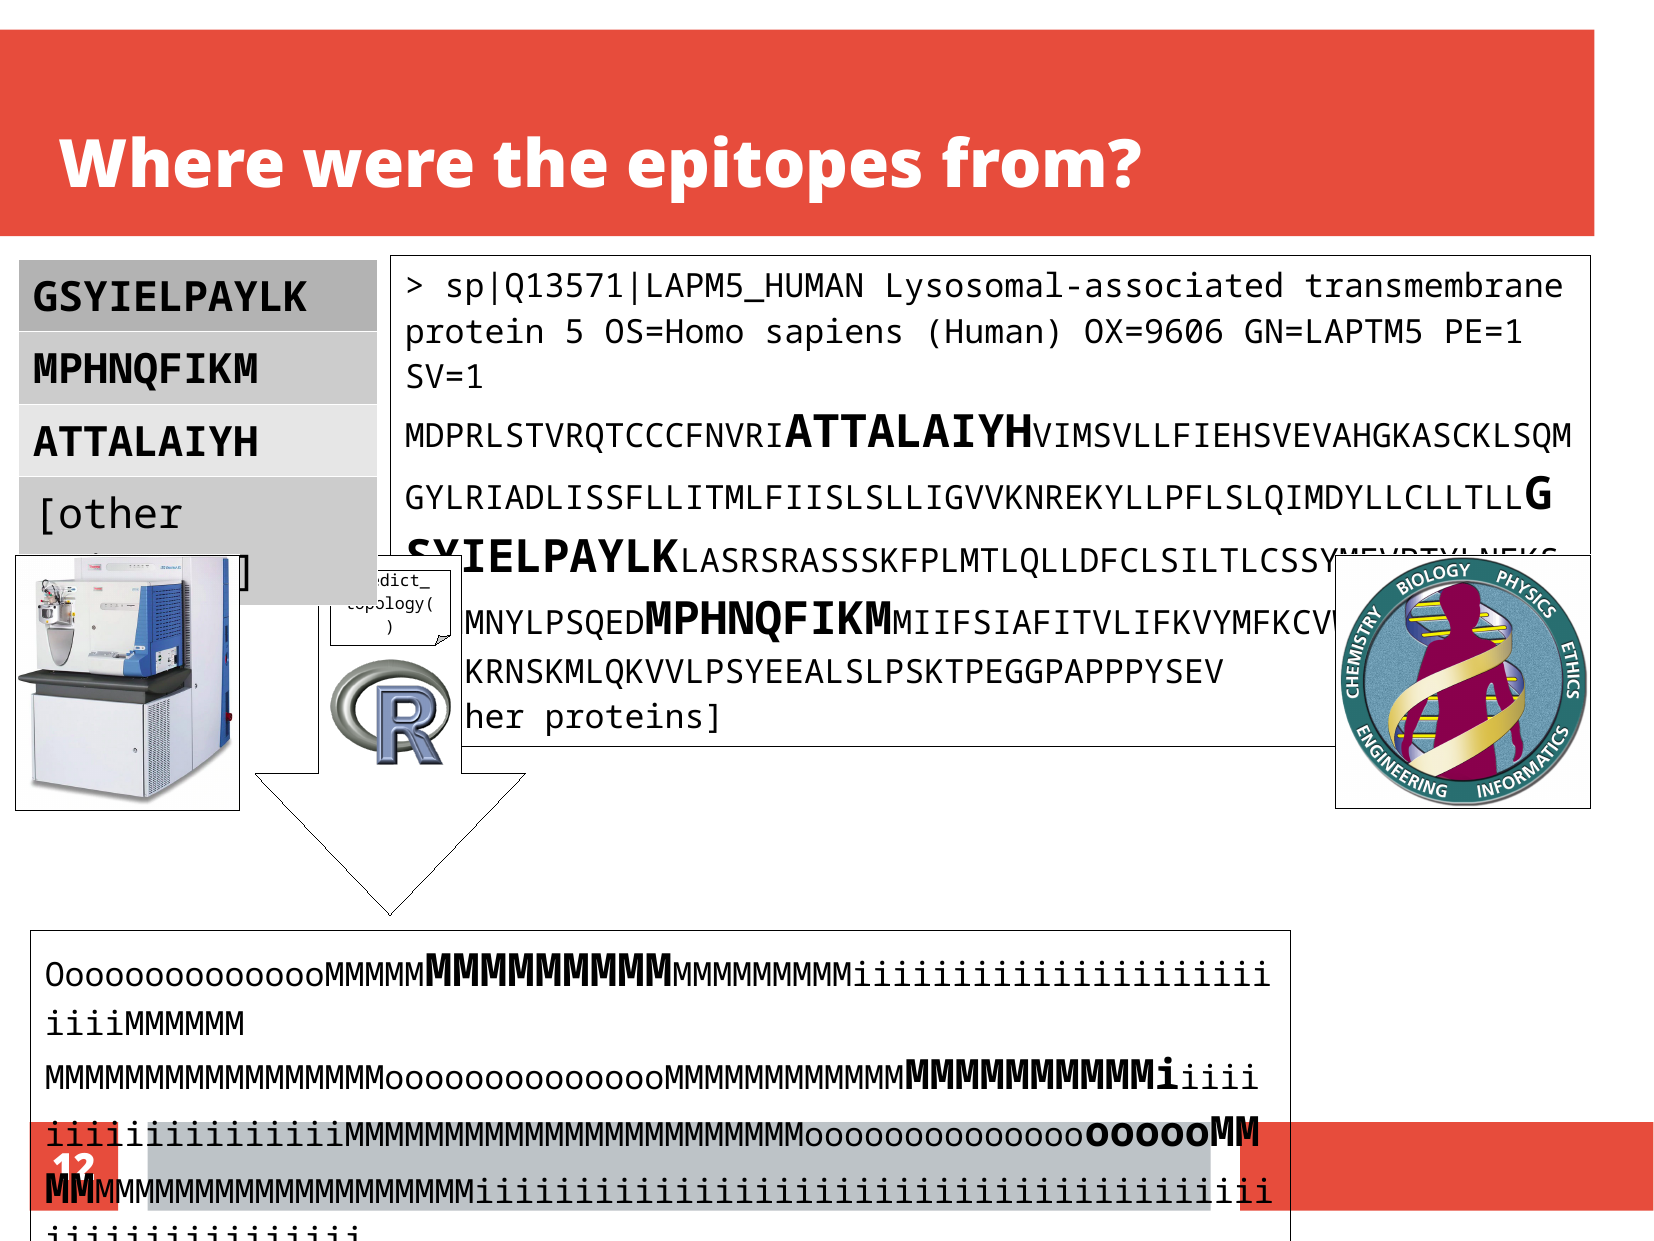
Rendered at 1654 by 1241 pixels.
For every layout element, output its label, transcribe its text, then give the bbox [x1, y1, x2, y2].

text_box [255, 555, 526, 916]
picture [1335, 554, 1591, 809]
text_box > sp|Q13571|LAPM5_HUMAN Lysosomal-associated transmembrane protein 5 OS=Homo sapiens (Human) OX=9606 GN=LAPTM5 PE=1 SV=1 MDPRLSTVRQTCCCFNVRIATTALAIYHVIMSVLLFIEHSVEVAHGKASCKLSQMGYLRIADLISSFLLITMLFIISLSLLIGVVKNREKYLLPFLSLQIMDYLLCLLTLLGSYIELPAYLKLASRSRASSSKFPLMTLQLLDFCLSILTLCSSYMEVPTYLNFKSMNHMNYLPSQEDMPHNQFIKMMIIFSIAFITVLIFKVYMFKCVWRCYRLIKCMNSVEEKRNSKMLQKVVLPSYEEALSLPSKTPEGGPAPPPYSEV [other proteins] [390, 255, 1591, 541]
picture [330, 659, 451, 766]
text_box predict_ topology() [330, 570, 451, 646]
text_box OoooooooooooooMMMMMMMMMMMMMMMMMMMMMMMiiiiiiiiiiiiiiiiiiiiiiiiiMMMMMM MMMMMMMMMMMMMMMMMooooooooooooooMMMMMMMMMMMMMMMMMMMMMMiiiiiiiiiiiiiiiiiiiiMMMMMMMMMMMMMMMMMMMMMMMoooooooooooooooooooMMMMMMMMMMMMMMMMMMMMMMMiiiiiiiiiiiiiiiiiiiiiiiiiiiiiiiiiiiiiiiiiiiiiiiiiiiiiiii [30, 930, 1291, 1108]
table_cell ATTALAIYH [19, 405, 377, 476]
table_header GSYIELPAYLK [19, 260, 377, 331]
picture [15, 554, 240, 811]
table_cell [other epitopes] [19, 477, 377, 605]
table_cell MPHNQFIKM [19, 332, 377, 404]
title Where were the epitopes from? [59, 59, 1595, 207]
